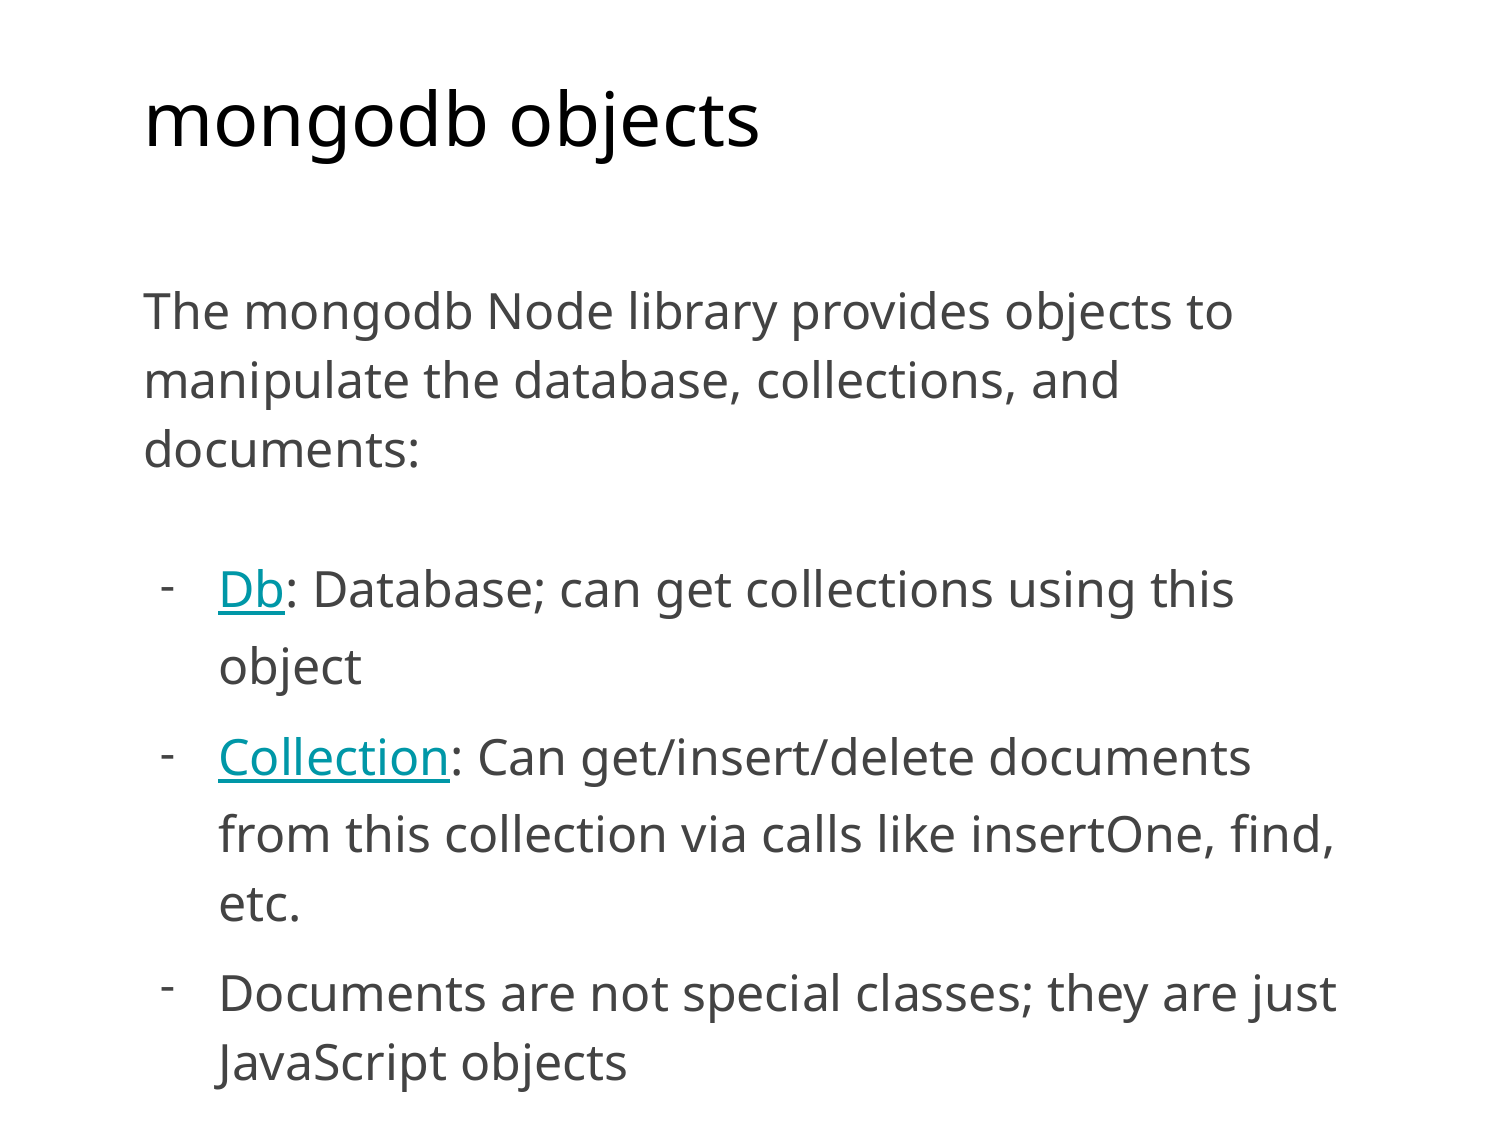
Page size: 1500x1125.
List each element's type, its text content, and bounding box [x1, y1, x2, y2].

title mongodb objects [128, 56, 1372, 183]
list The mongodb Node library provides objects to manipulate the database, collections, and documents: Db: Database; can get collections using this object Collection: Can get/insert/delete documents from this collection via calls like insertOne, find, etc. Documents are not special classes; they are just JavaScript objects [128, 255, 1372, 1004]
